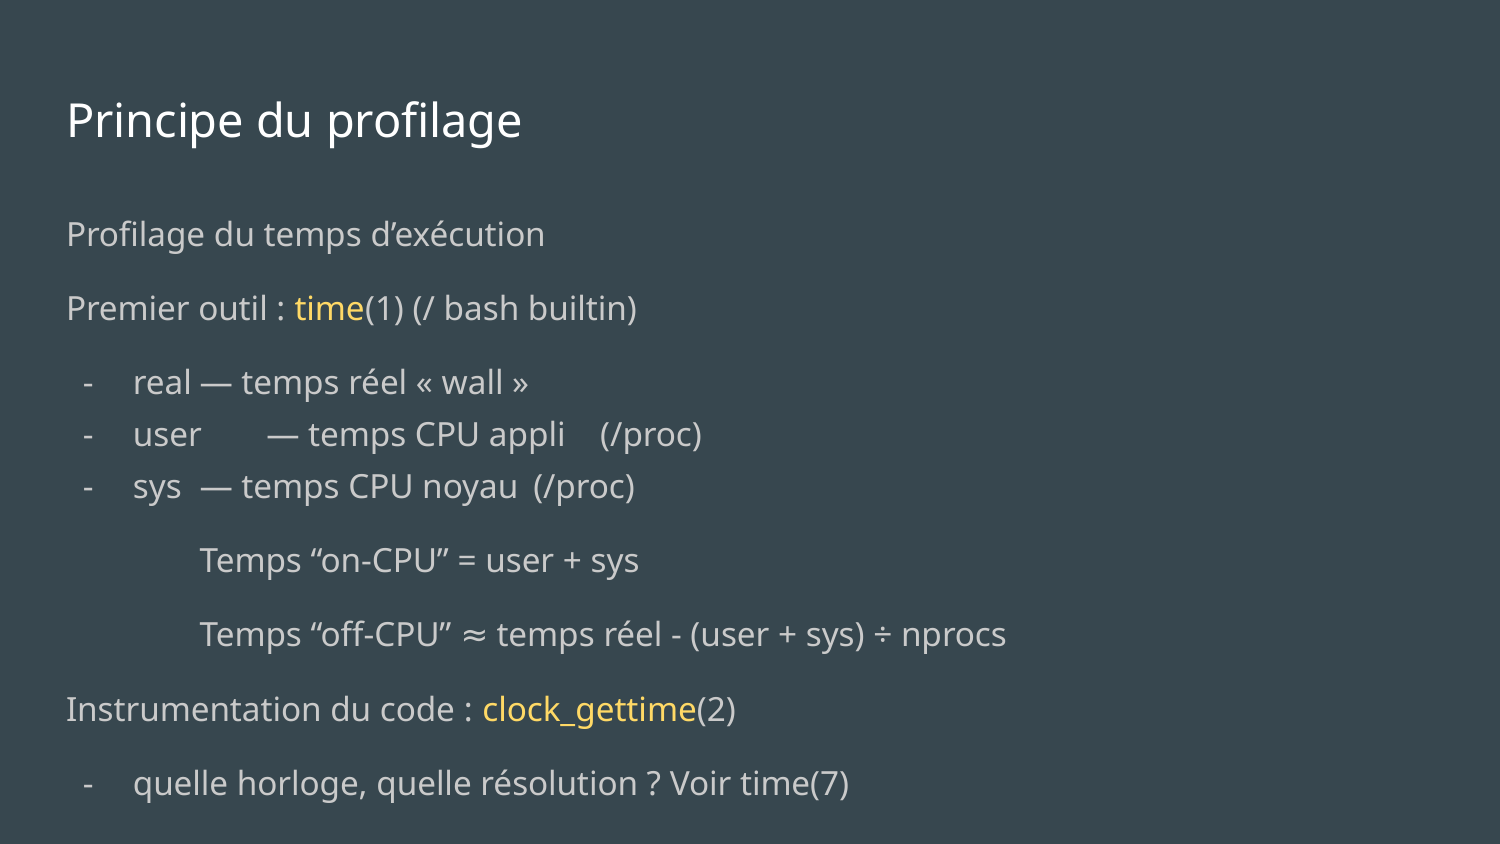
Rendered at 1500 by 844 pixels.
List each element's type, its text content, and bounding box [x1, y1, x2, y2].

list Profilage du temps d’exécution Premier outil : time(1) (/ bash builtin) real — temps réel « wall » user — temps CPU appli (/proc) sys — temps CPU noyau (/proc) Temps “on-CPU” = user + sys Temps “off-CPU” ≈ temps réel - (user + sys) ÷ nprocs Instrumentation du code : clock_gettime(2) quelle horloge, quelle résolution ? Voir time(7) [51, 189, 1449, 827]
title Principe du profilage [51, 72, 1449, 167]
